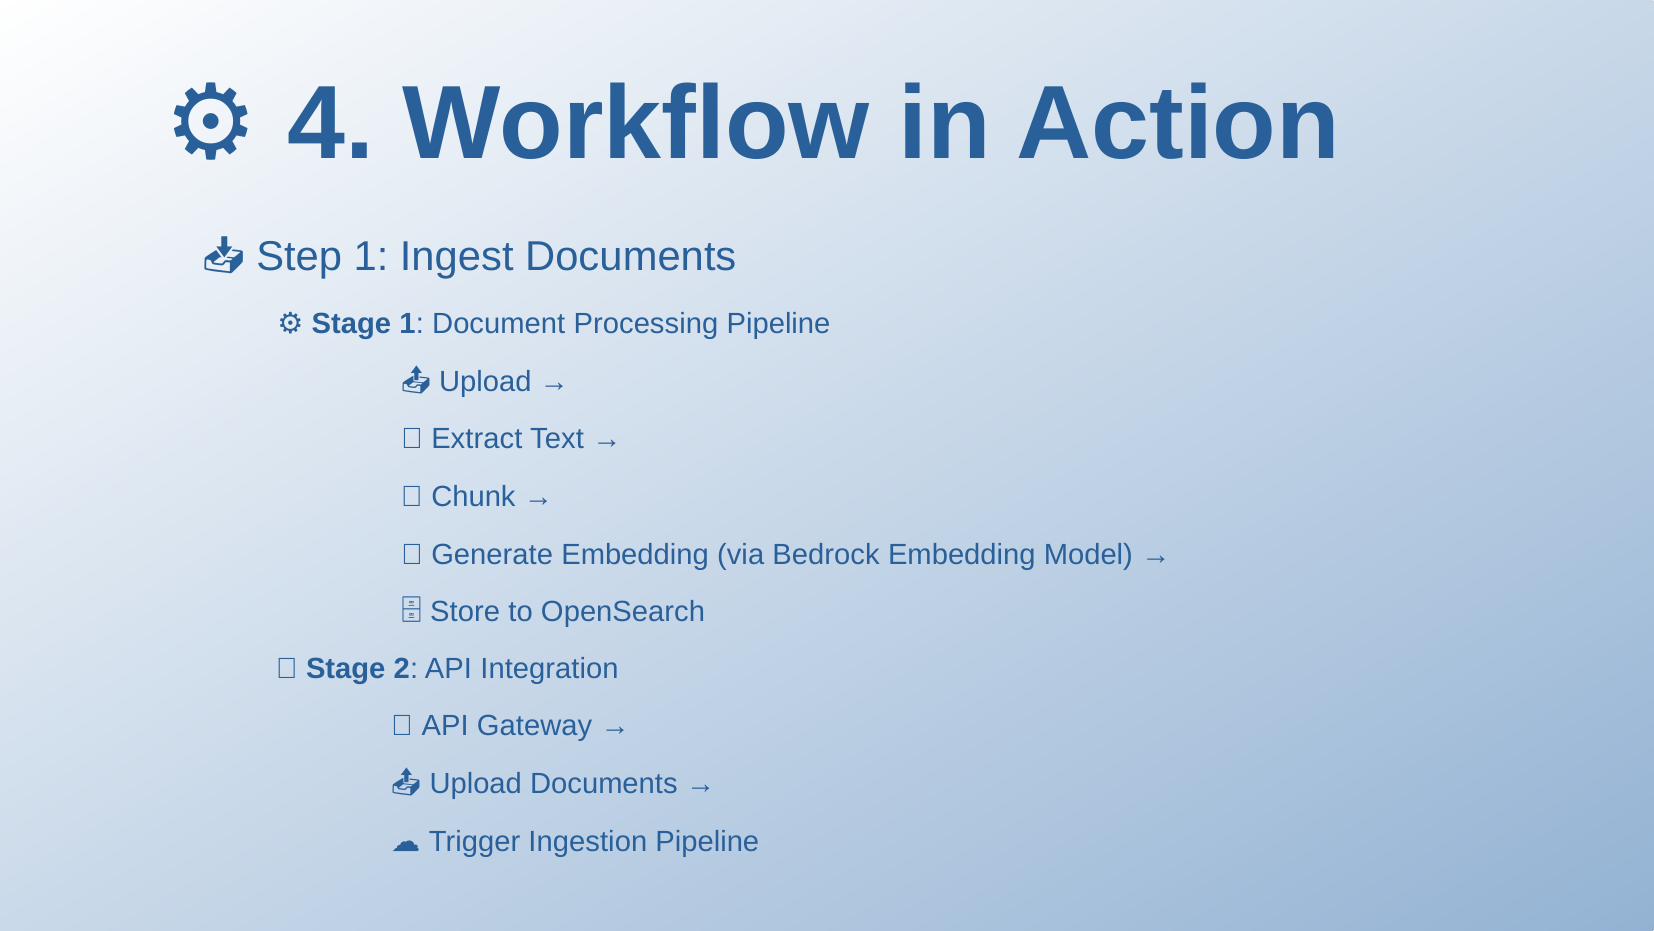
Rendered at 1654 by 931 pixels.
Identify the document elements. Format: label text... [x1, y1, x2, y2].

text_box ⚙️ Stage 1: Document Processing Pipeline 📤 Upload → 📄 Extract Text → 🧩 Chunk → 🧠 Generate Embedding (via Bedrock Embedding Model) → 🗄️ Store to OpenSearch [262, 300, 1651, 694]
text_box ⚙️ 4. Workflow in Action [150, 57, 1613, 189]
text_box 📥 Step 1: Ingest Documents [187, 225, 826, 301]
text_box 🌐 Stage 2: API Integration 🚪 API Gateway → 📤 Upload Documents → ☁️ Trigger Ingestion Pipeline [261, 644, 1087, 923]
